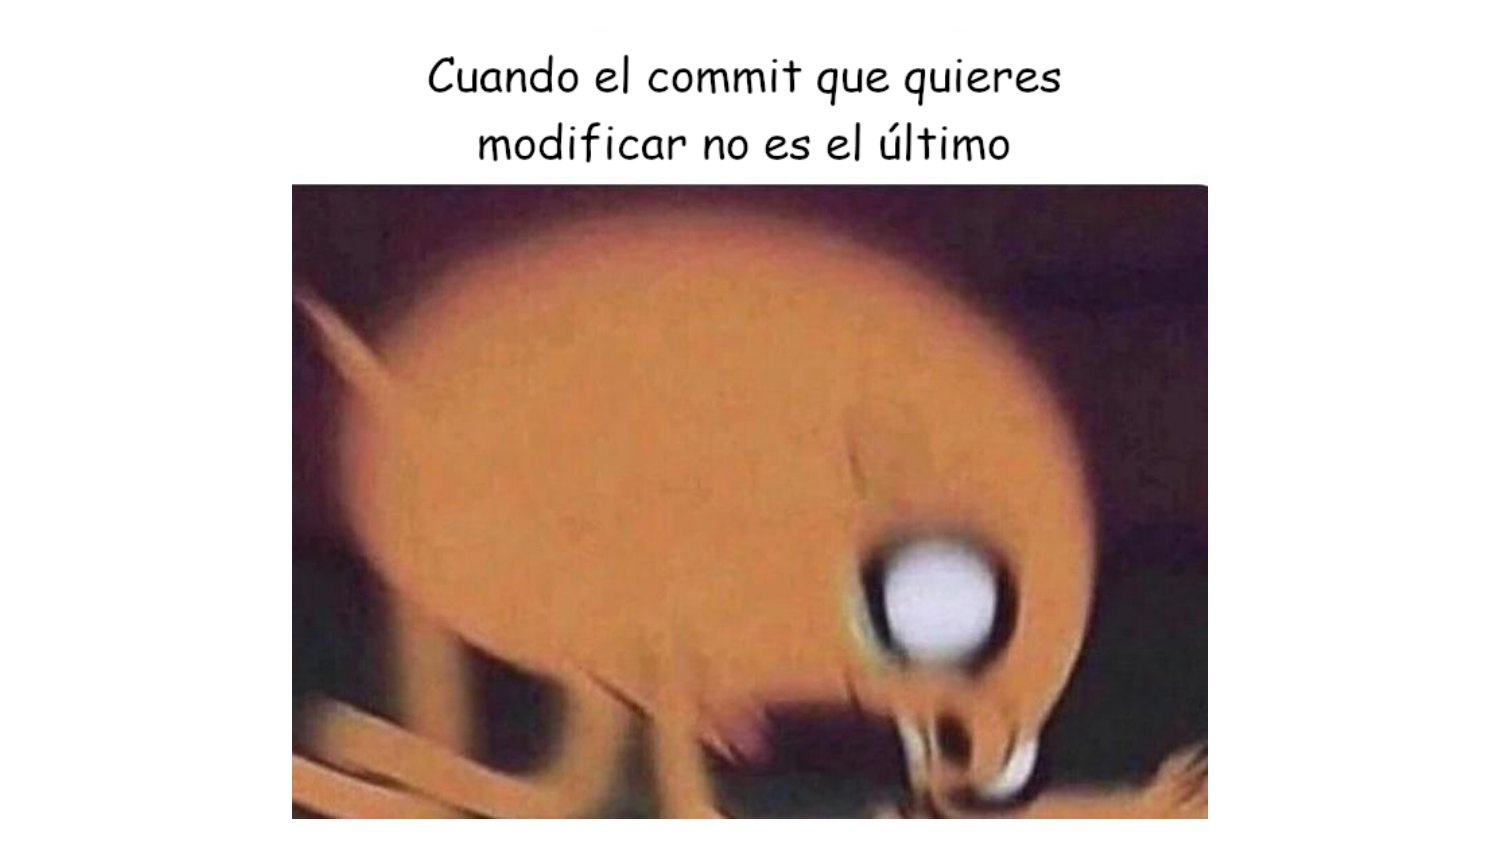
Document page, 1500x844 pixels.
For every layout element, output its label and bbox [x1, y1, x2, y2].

picture [292, 24, 1208, 819]
